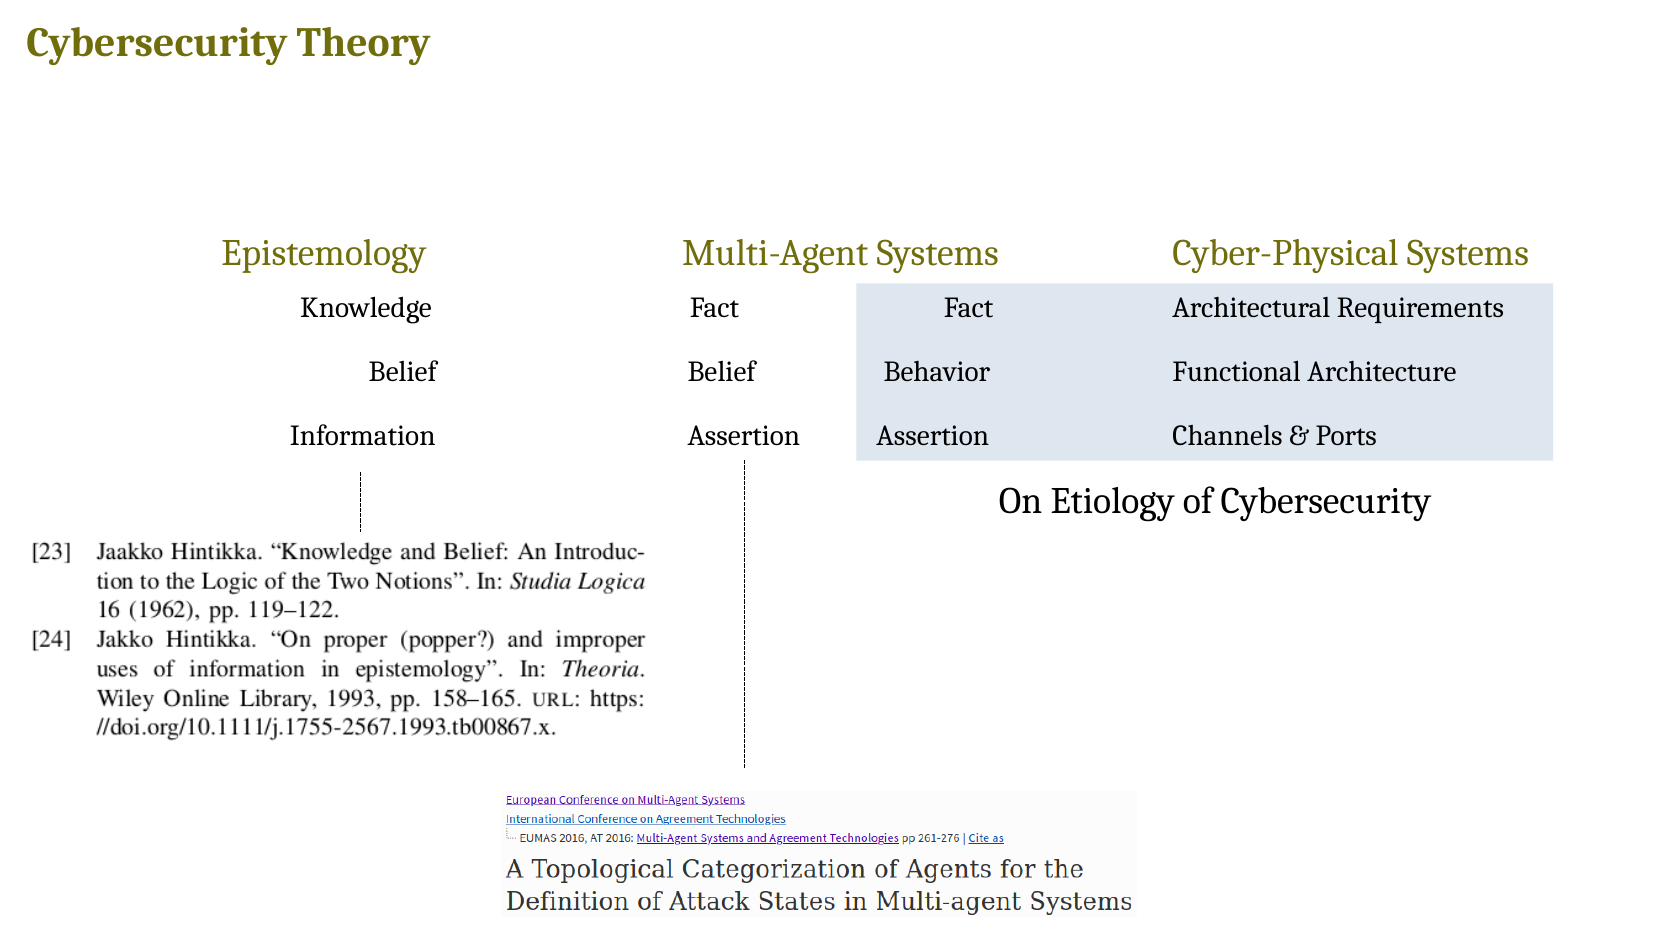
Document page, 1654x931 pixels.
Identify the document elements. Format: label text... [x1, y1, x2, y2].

text_box Cyber-Physical Systems [1157, 224, 1564, 284]
text_box Multi-Agent Systems [667, 224, 1027, 284]
text_box Information [274, 411, 455, 461]
text_box [856, 283, 1554, 461]
text_box Fact [675, 283, 757, 333]
picture [501, 791, 1137, 917]
picture [29, 537, 653, 742]
text_box Architectural Requirements [1157, 283, 1534, 333]
text_box Functional Architecture [1157, 347, 1484, 397]
text_box Epistemology [206, 224, 455, 284]
text_box Belief [672, 347, 774, 397]
text_box Assertion [672, 411, 822, 461]
text_box Fact [929, 283, 1011, 333]
text_box Knowledge [285, 283, 455, 333]
text_box Cybersecurity Theory [11, 12, 461, 76]
text_box Belief [353, 347, 455, 397]
text_box On Etiology of Cybersecurity [984, 472, 1471, 532]
text_box Behavior [868, 347, 1011, 397]
text_box Channels & Ports [1157, 411, 1401, 461]
text_box Assertion [861, 411, 1011, 461]
